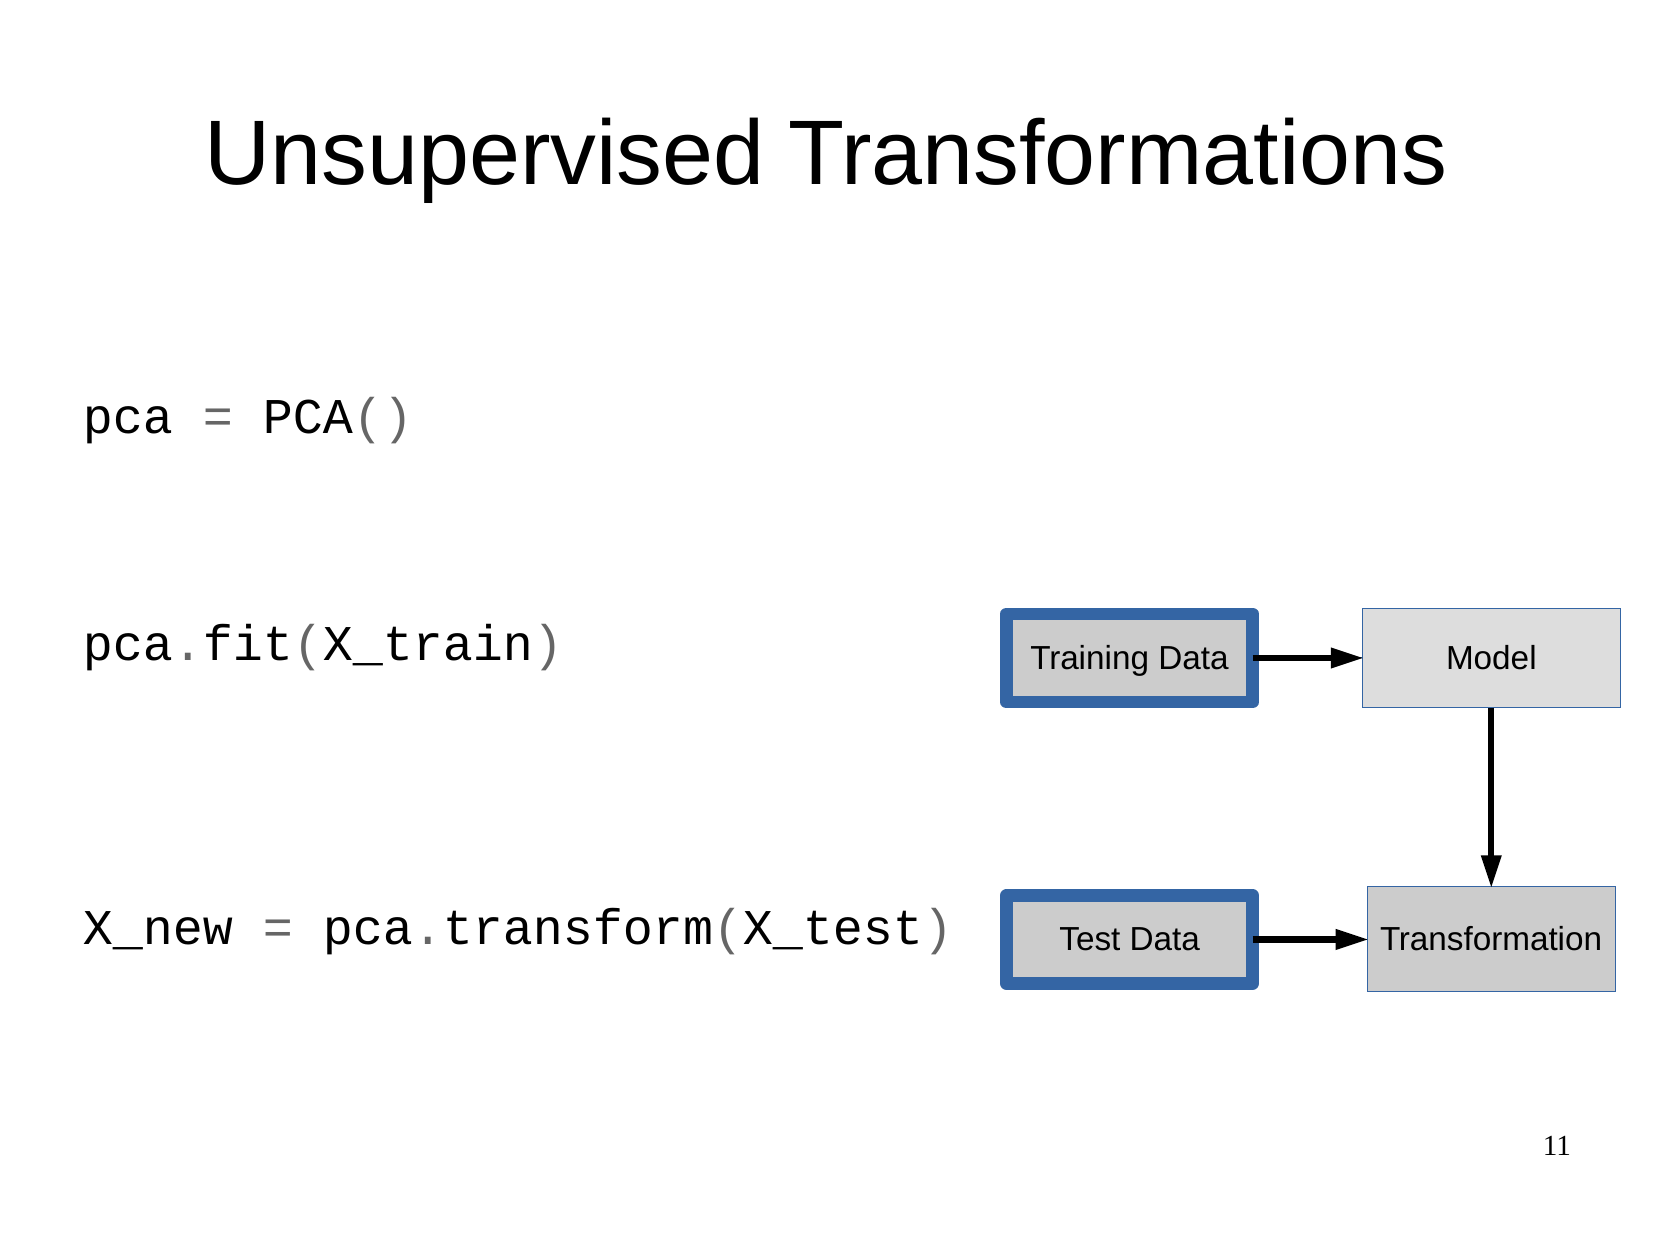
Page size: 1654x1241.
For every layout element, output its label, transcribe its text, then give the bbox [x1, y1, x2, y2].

text_box pca = PCA() pca.fit(X_train) X_new = pca.transform(X_test) [82, 392, 954, 1008]
title Unsupervised Transformations [82, 49, 1571, 257]
text_box Test Data [1006, 895, 1253, 984]
text_box Transformation [1367, 886, 1616, 992]
text_box Model [1362, 608, 1621, 708]
text_box Training Data [1006, 613, 1253, 703]
